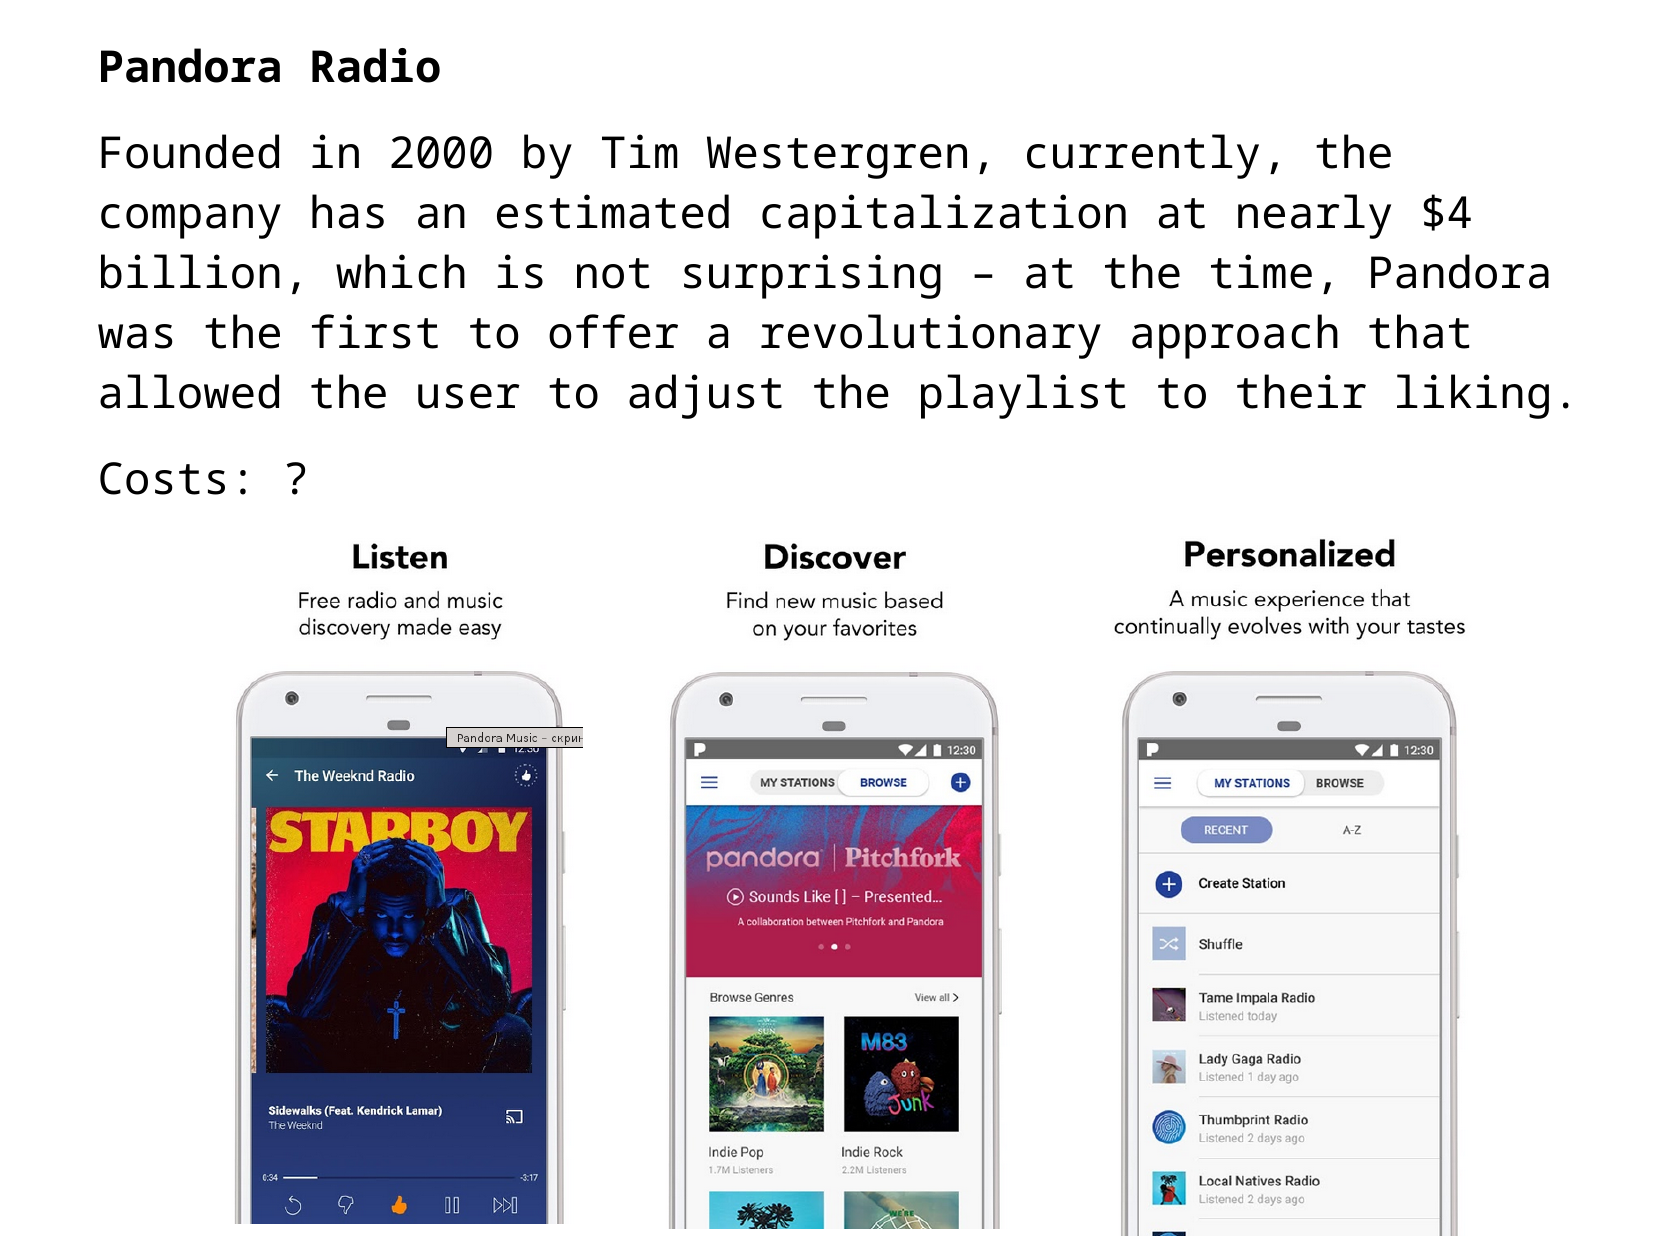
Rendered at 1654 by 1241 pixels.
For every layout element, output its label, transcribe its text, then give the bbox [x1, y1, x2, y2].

picture [634, 531, 1019, 1229]
picture [200, 531, 583, 1224]
list Pandora Radio Founded in 2000 by Tim Westergren, currently, the company has an estimated capitalization at nearly $4 billion, which is not surprising – at the time, Pandora was the first to offer a revolutionary approach that allowed the user to adjust the playlist to their liking. Costs: ? [35, 35, 1589, 508]
picture [1086, 528, 1477, 1236]
